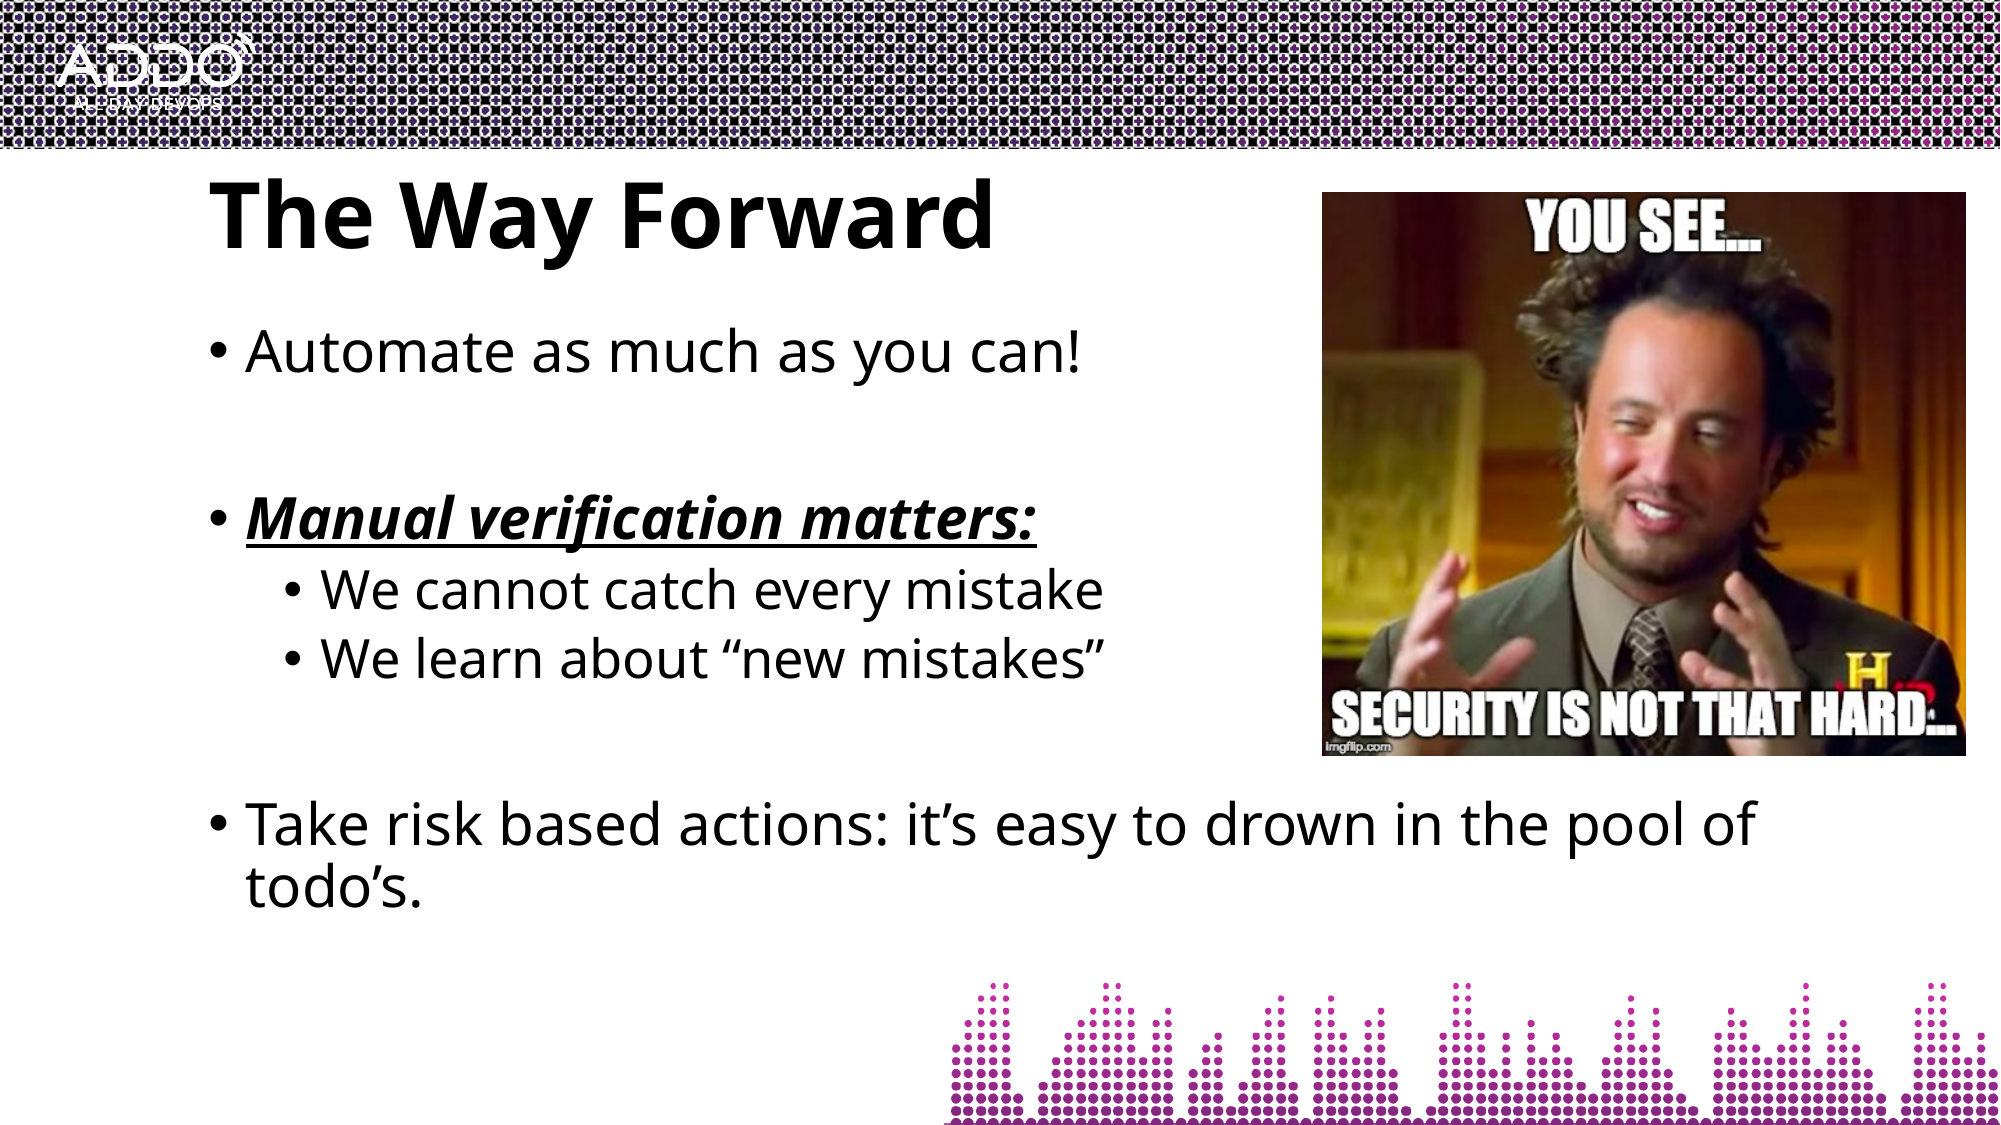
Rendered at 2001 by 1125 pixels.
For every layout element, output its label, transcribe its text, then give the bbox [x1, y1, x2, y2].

picture [1322, 192, 1966, 756]
picture [0, 0, 2000, 149]
picture [943, 983, 2000, 1125]
list Automate as much as you can! Manual verification matters: We cannot catch every mistake We learn about “new mistakes” Take risk based actions: it’s easy to drown in the pool of todo’s. [193, 314, 1911, 1044]
title The Way Forward [193, 162, 1726, 314]
